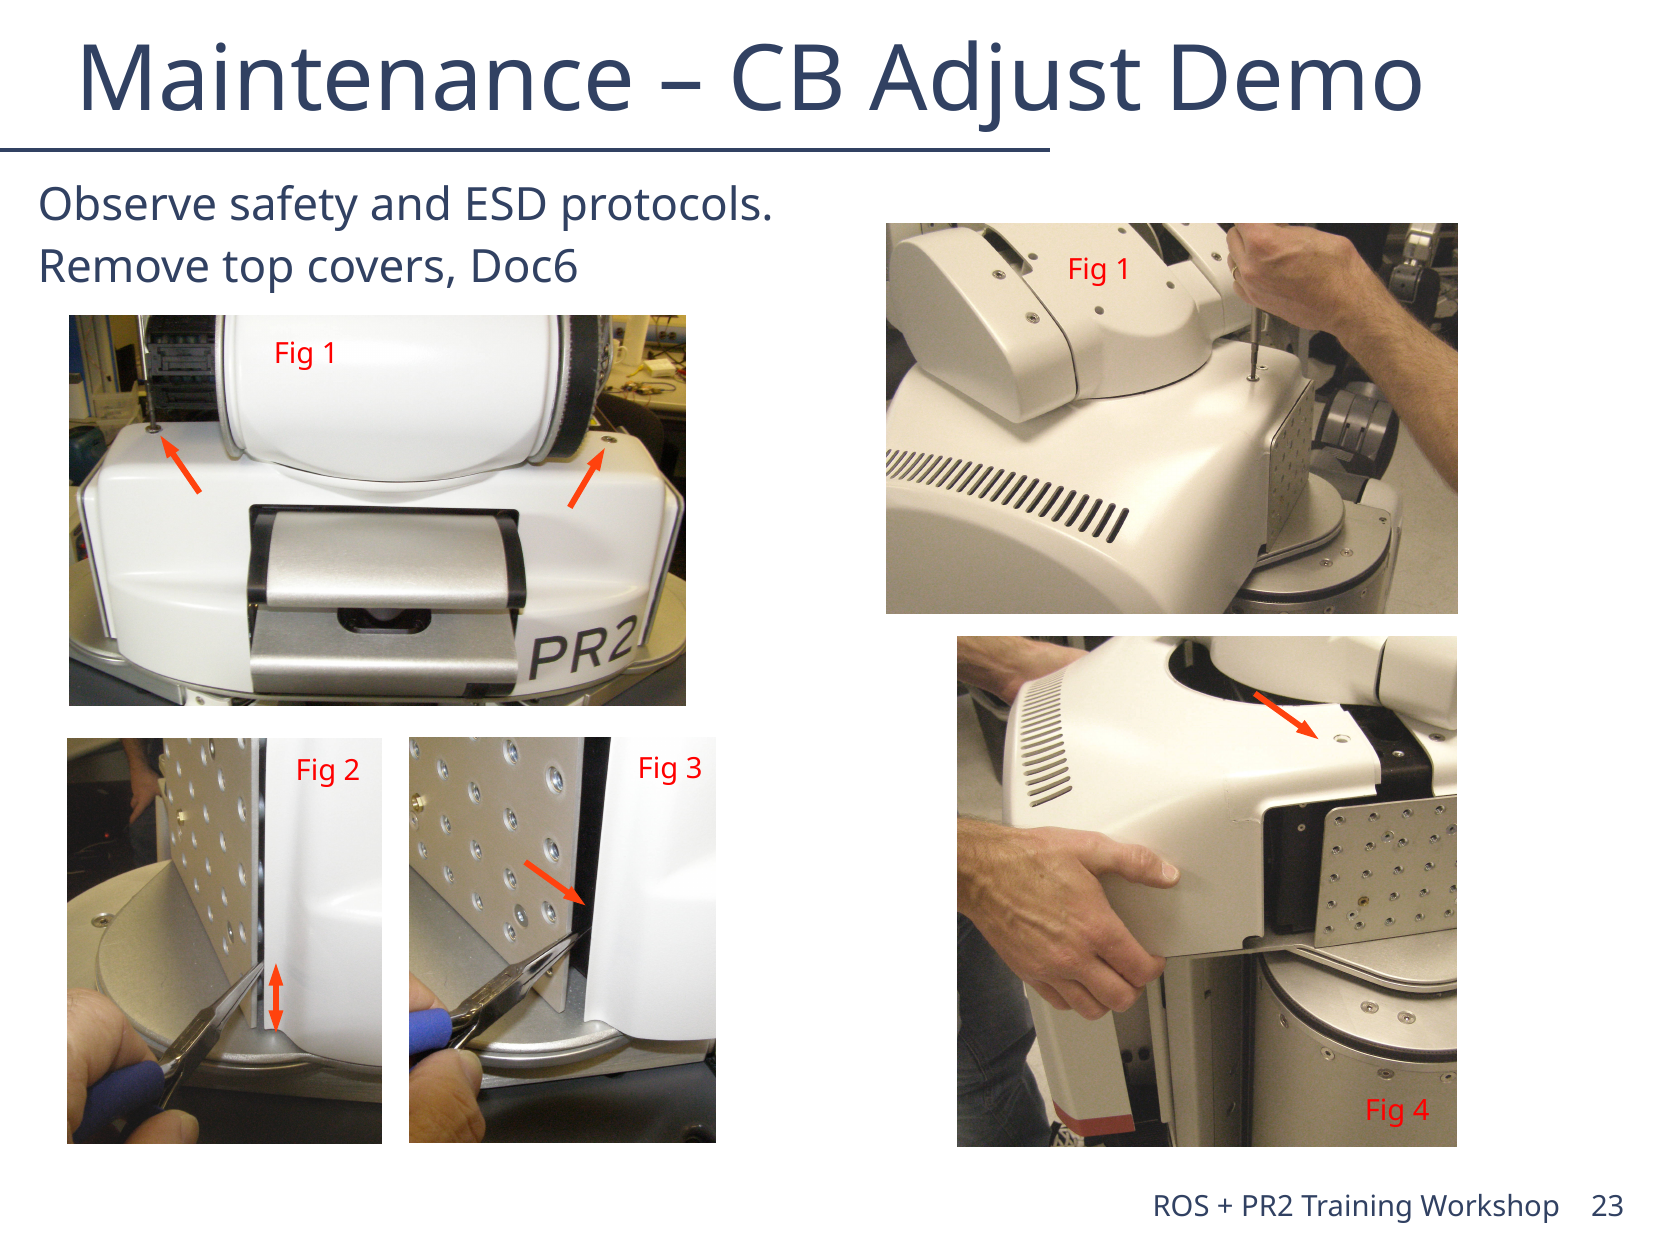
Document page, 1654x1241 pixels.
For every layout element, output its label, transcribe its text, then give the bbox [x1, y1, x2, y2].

text_box Fig 1 [258, 324, 366, 381]
text_box Fig 3 [605, 739, 718, 794]
text_box Fig 1 [1052, 240, 1162, 299]
text_box Fig 4 [1326, 1082, 1445, 1139]
text_box Fig 2 [258, 742, 376, 794]
picture [409, 737, 716, 1143]
picture [886, 223, 1458, 614]
picture [67, 738, 382, 1144]
picture [69, 315, 686, 707]
list Observe safety and ESD protocols. Remove top covers, Doc6 [37, 171, 1571, 1109]
picture [957, 636, 1457, 1147]
title Maintenance – CB Adjust Demo [75, 0, 1564, 151]
